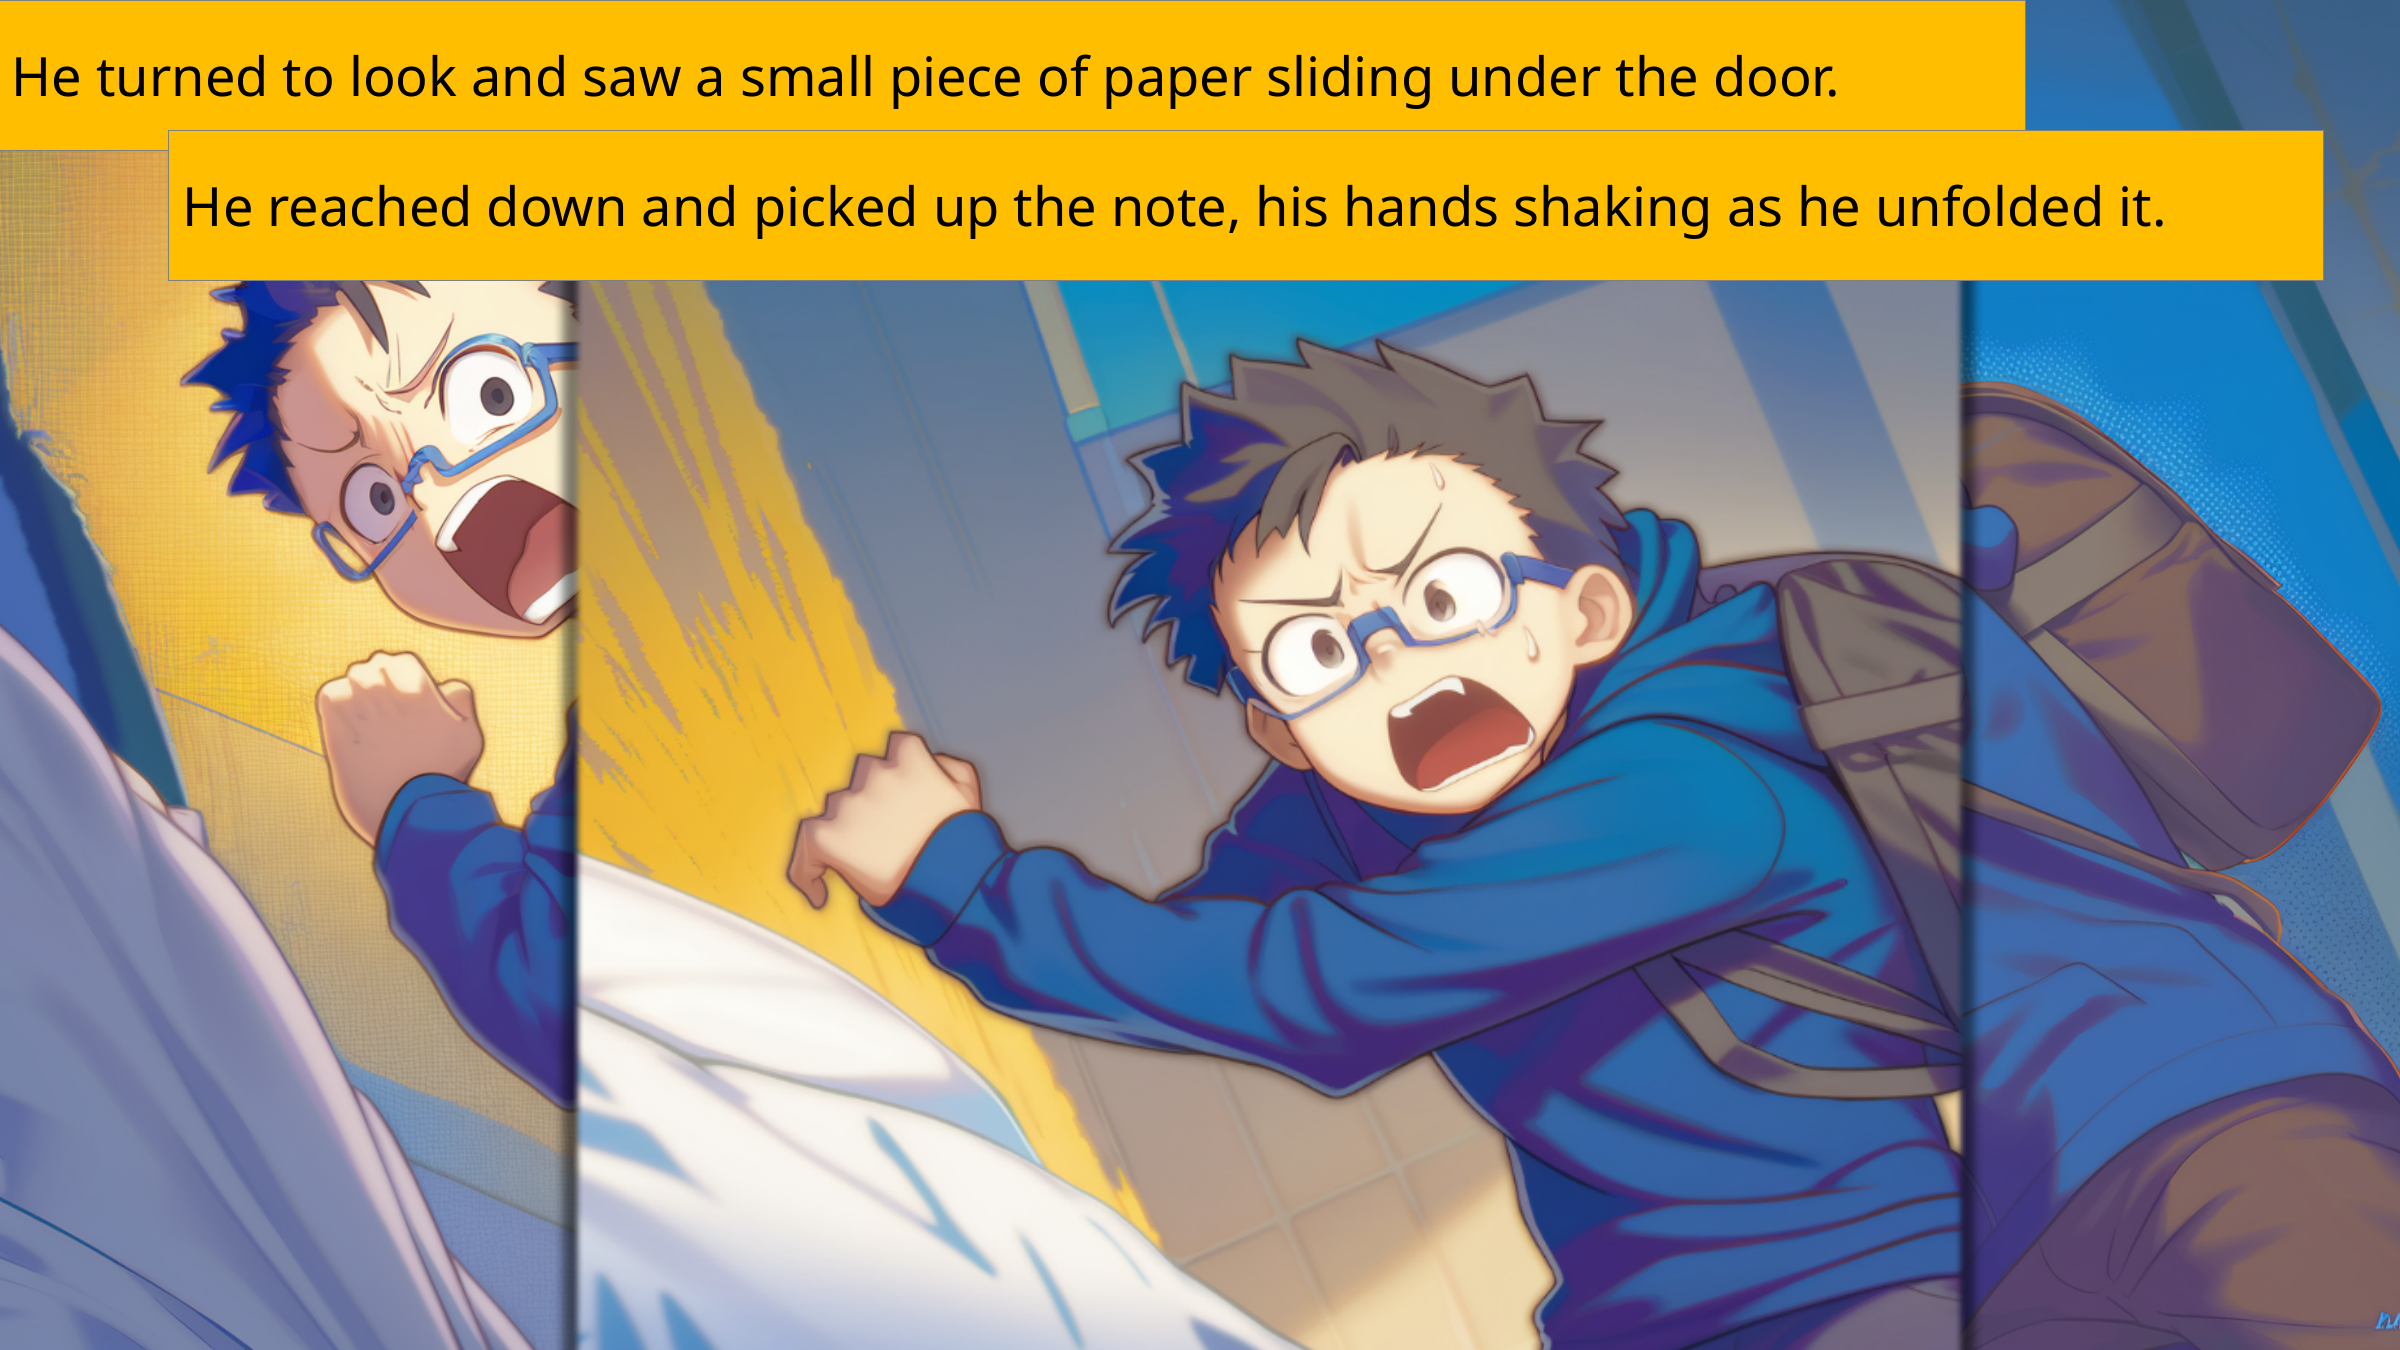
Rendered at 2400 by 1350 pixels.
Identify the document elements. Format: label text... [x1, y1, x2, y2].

picture [0, 0, 2400, 1350]
text_box He turned to look and saw a small piece of paper sliding under the door. [0, 0, 2026, 151]
text_box He reached down and picked up the note, his hands shaking as he unfolded it. [168, 130, 2324, 281]
